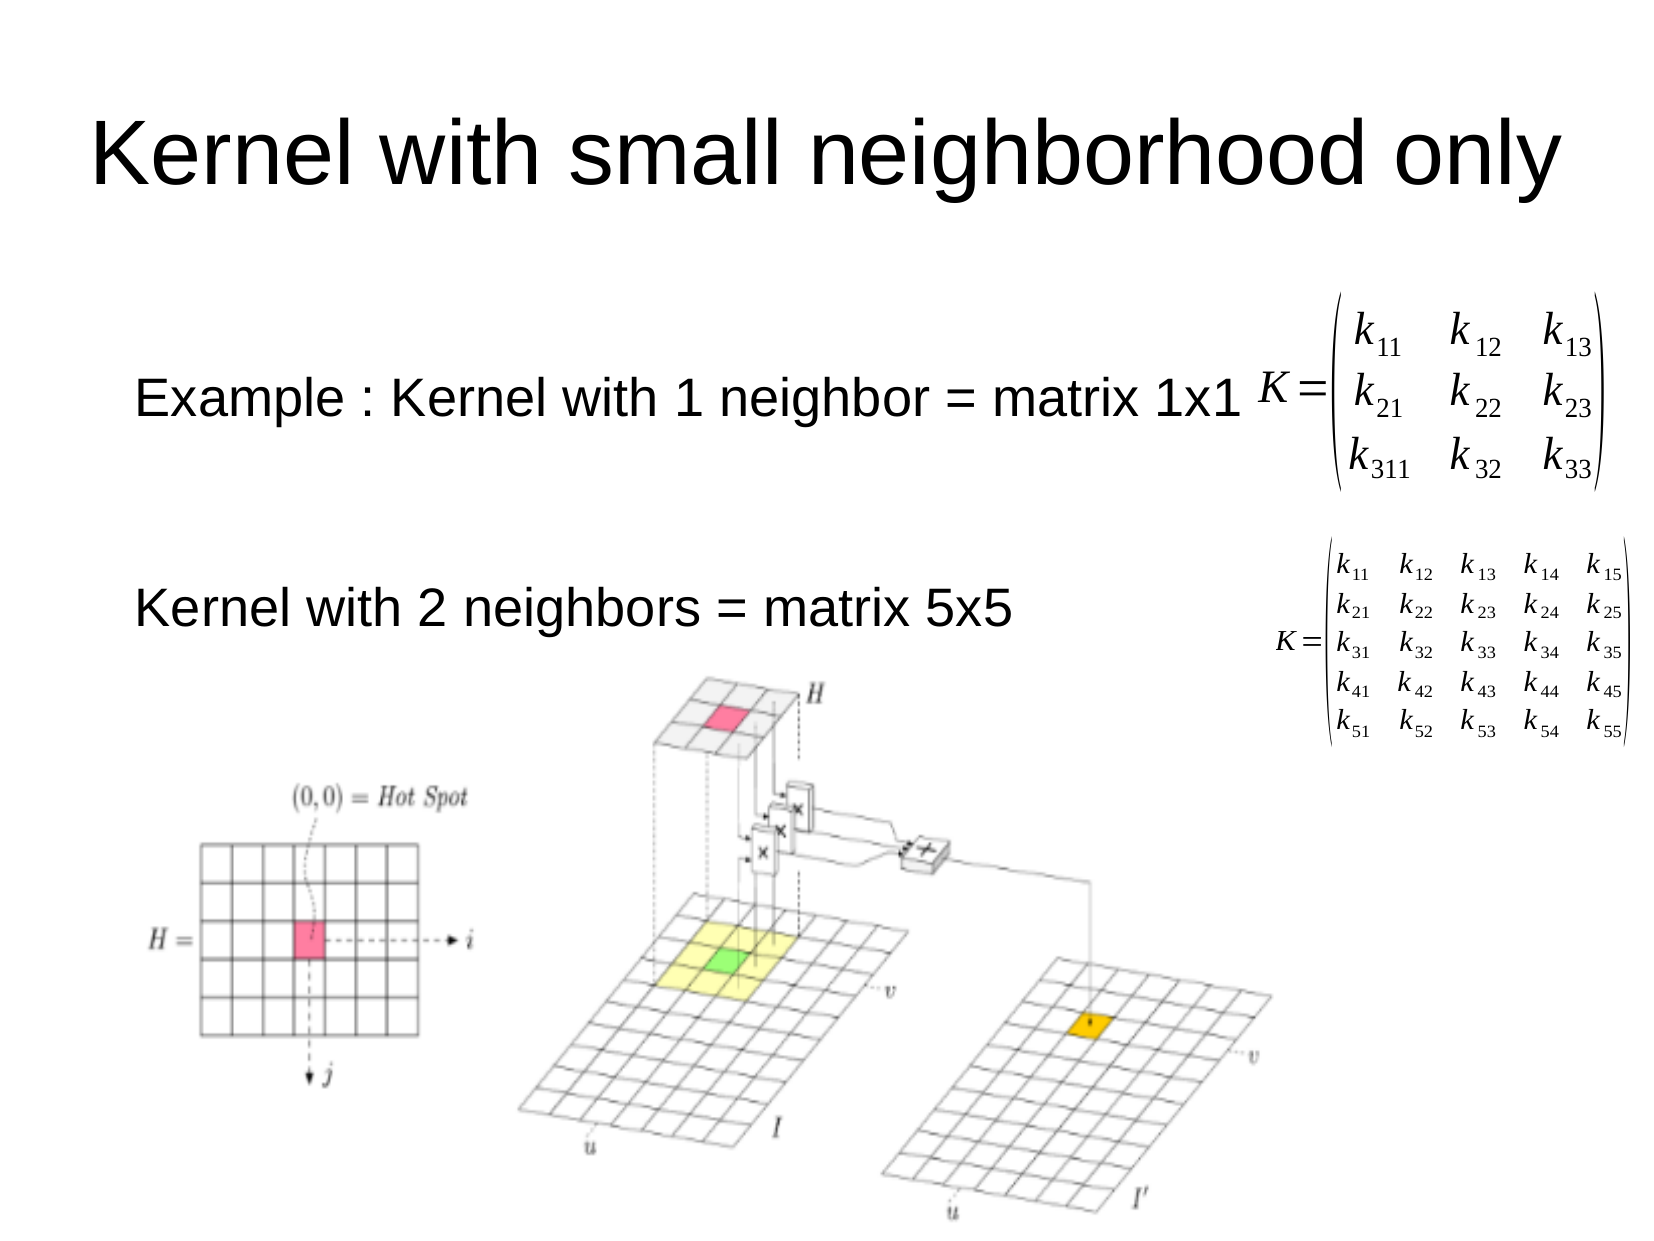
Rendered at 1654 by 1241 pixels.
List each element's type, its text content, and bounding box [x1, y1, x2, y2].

chart [1244, 289, 1621, 496]
text_box Kernel with 2 neighbors = matrix 5x5 [120, 570, 1029, 645]
chart [1265, 535, 1641, 751]
text_box Example : Kernel with 1 neighbor = matrix 1x1 [120, 360, 1258, 436]
picture [105, 645, 1276, 1231]
title Kernel with small neighborhood only [82, 49, 1571, 257]
